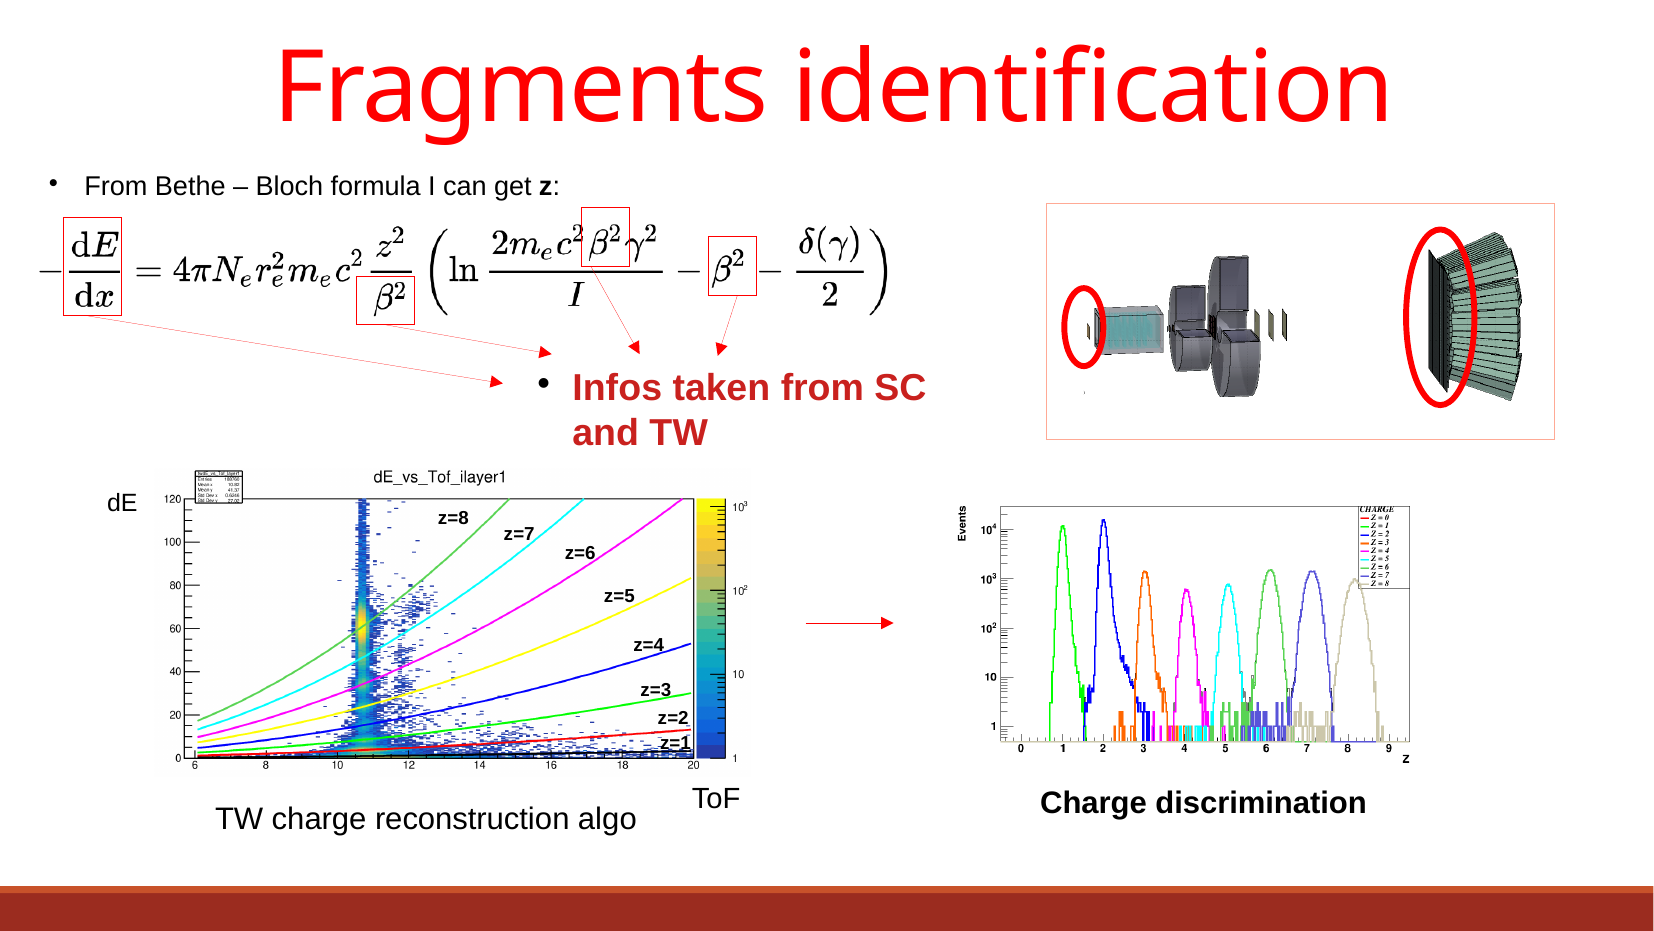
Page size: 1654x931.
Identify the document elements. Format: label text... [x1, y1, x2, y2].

picture [26, 207, 627, 334]
picture [945, 474, 1466, 774]
text_box z=4 [618, 625, 680, 659]
picture [1083, 292, 1100, 363]
text_box ToF [677, 772, 775, 831]
picture [64, 218, 121, 315]
picture [154, 468, 751, 777]
text_box From Bethe – Bloch formula I can get z: [34, 160, 634, 208]
picture [1410, 233, 1471, 401]
text_box Charge discrimination [1025, 778, 1382, 828]
text_box z=8 [423, 498, 485, 532]
picture [582, 208, 629, 266]
picture [592, 207, 913, 334]
picture [357, 277, 414, 324]
text_box TW charge reconstruction algo [200, 794, 652, 844]
text_box z=1 [645, 722, 707, 757]
text_box z=5 [589, 576, 651, 610]
text_box Fragments identification [240, 19, 1426, 155]
text_box [0, 886, 1654, 931]
text_box dE [92, 478, 155, 520]
picture [1083, 229, 1430, 406]
picture [1450, 229, 1532, 406]
text_box z=6 [550, 533, 612, 567]
text_box Infos taken from SC and TW [522, 355, 990, 403]
picture [709, 237, 756, 295]
text_box z=2 [642, 698, 704, 732]
text_box z=7 [489, 513, 551, 548]
text_box z=3 [625, 670, 687, 704]
